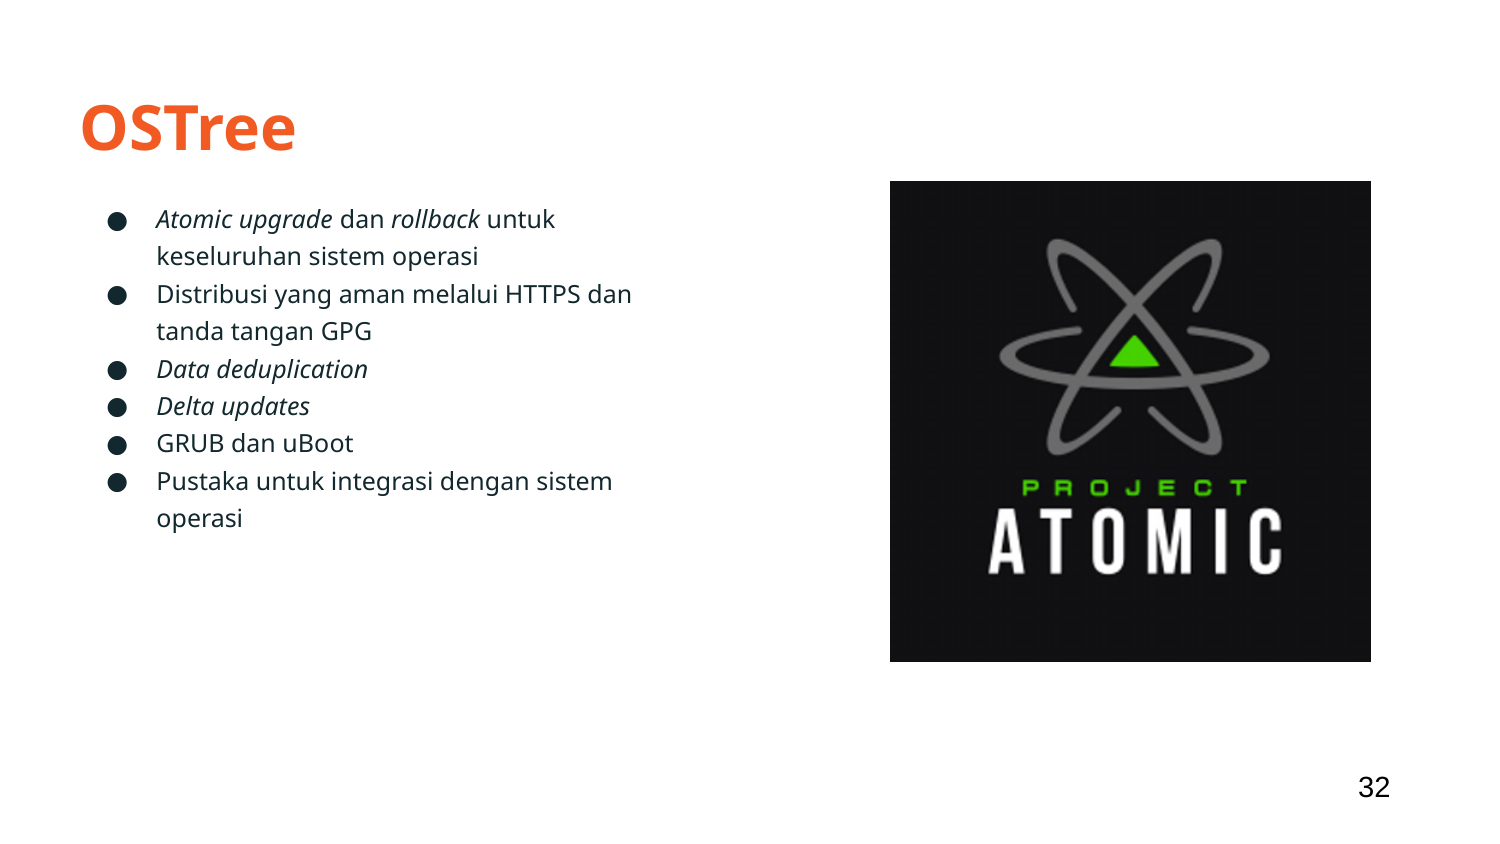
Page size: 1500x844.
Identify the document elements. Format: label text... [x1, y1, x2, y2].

list Atomic upgrade dan rollback untuk keseluruhan sistem operasi Distribusi yang aman melalui HTTPS dan tanda tangan GPG Data deduplication Delta updates GRUB dan uBoot Pustaka untuk integrasi dengan sistem operasi [66, 181, 662, 742]
picture [890, 181, 1371, 662]
slide_number <number> [1343, 753, 1434, 818]
title OSTree [64, 72, 614, 167]
